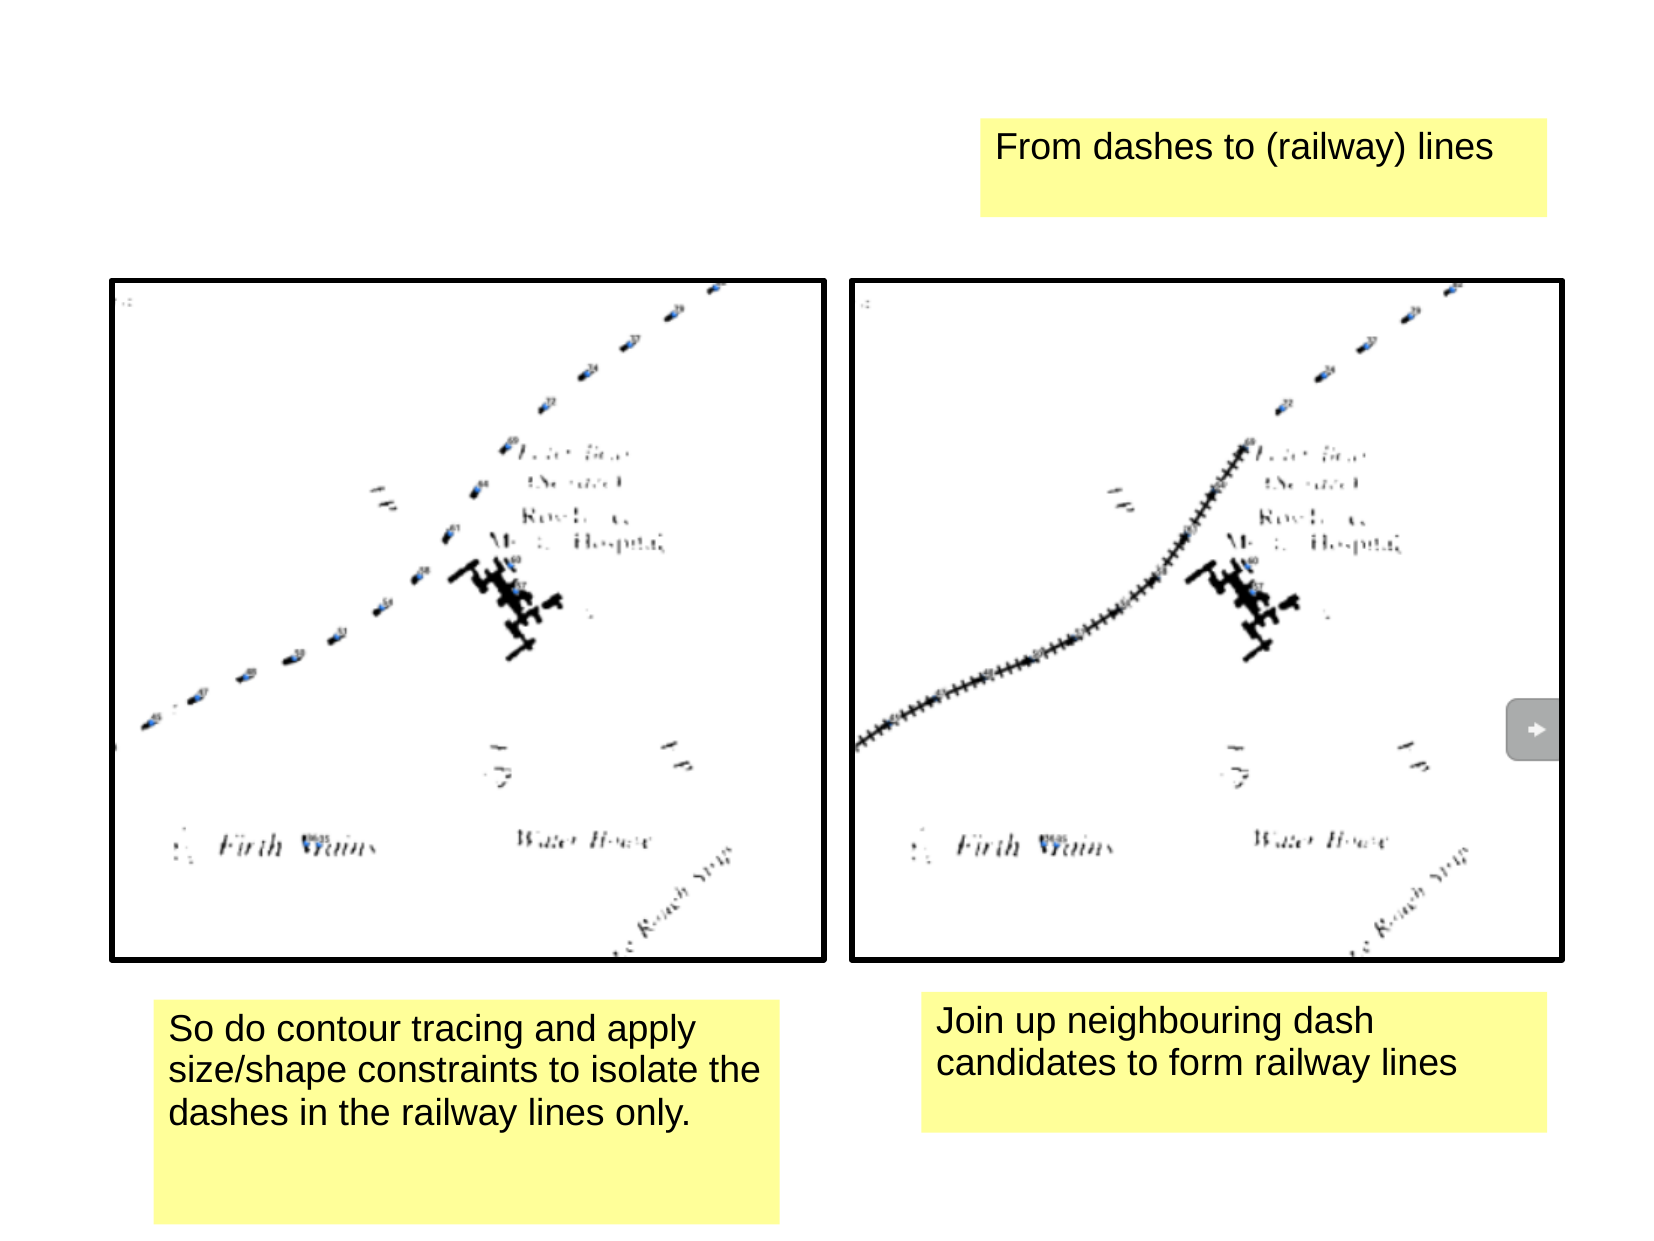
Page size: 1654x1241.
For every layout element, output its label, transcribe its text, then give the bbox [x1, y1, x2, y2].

text_box Join up neighbouring dash candidates to form railway lines [921, 991, 1548, 1133]
text_box So do contour tracing and apply size/shape constraints to isolate the dashes in the railway lines only. [153, 999, 780, 1225]
picture [854, 283, 1560, 957]
picture [114, 283, 821, 957]
text_box From dashes to (railway) lines [980, 118, 1548, 218]
